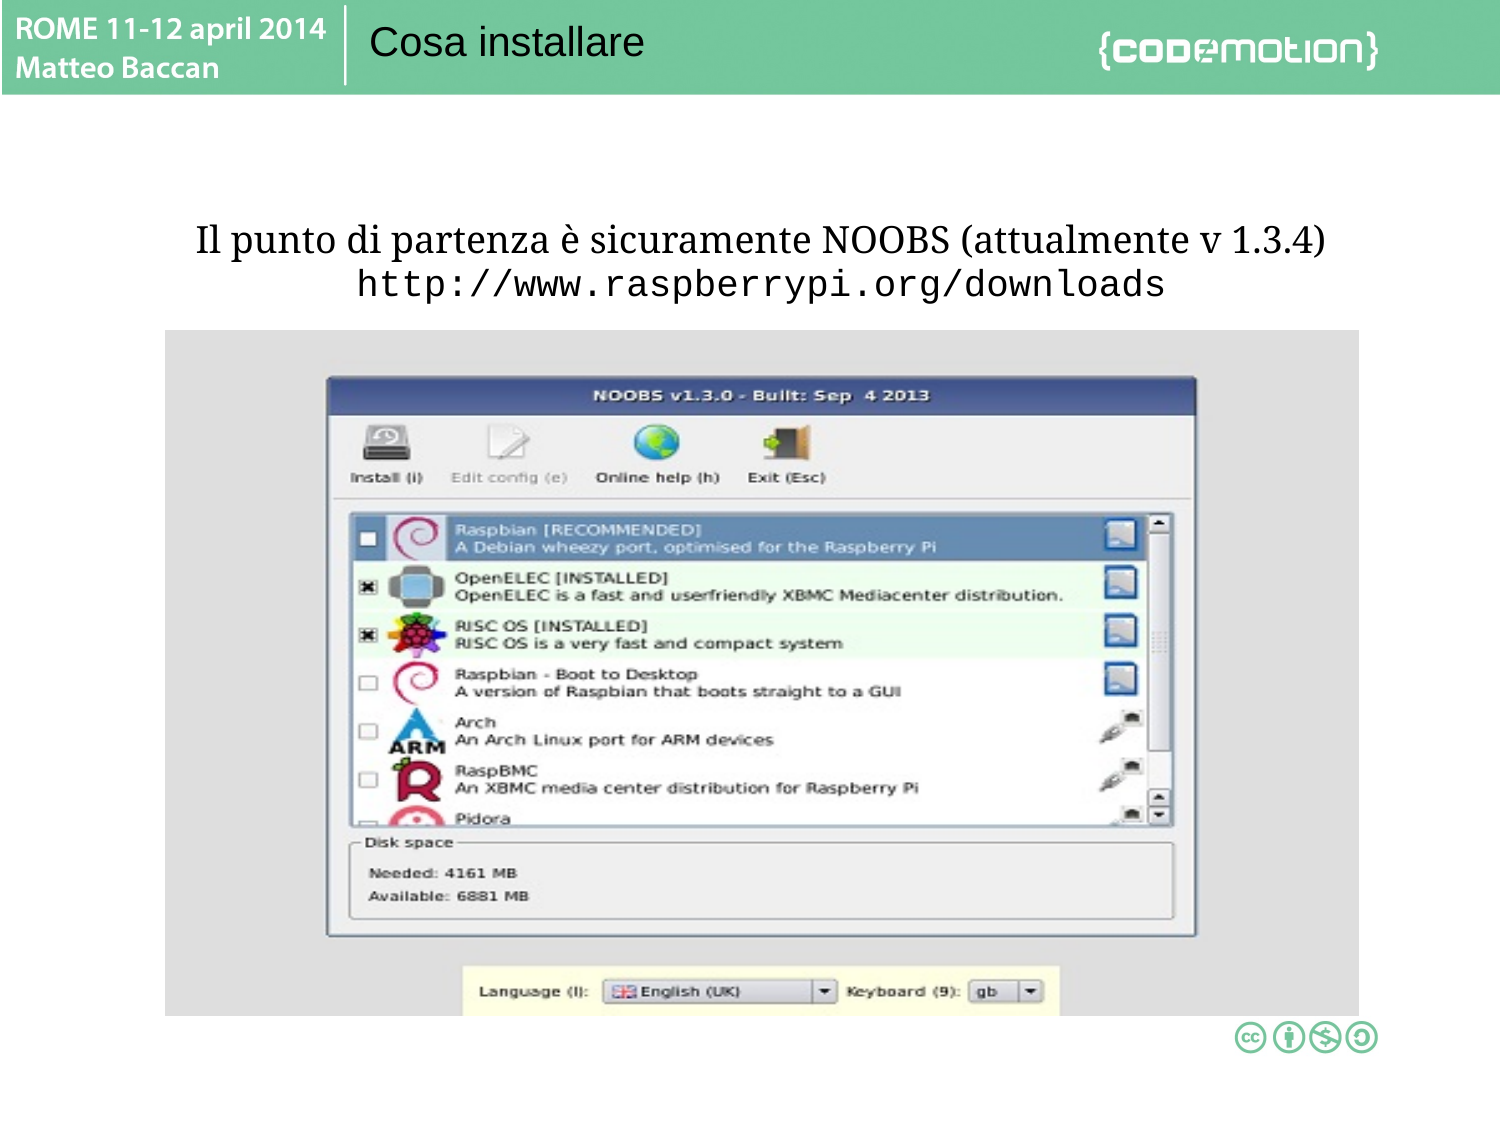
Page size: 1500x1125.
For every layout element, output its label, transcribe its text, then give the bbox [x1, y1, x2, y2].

text_box Il punto di partenza è sicuramente NOOBS (attualmente v 1.3.4) http://www.raspberrypi.org/downloads [34, 206, 1489, 305]
list Cosa installare [354, 11, 1380, 87]
picture [2, 0, 1500, 1125]
